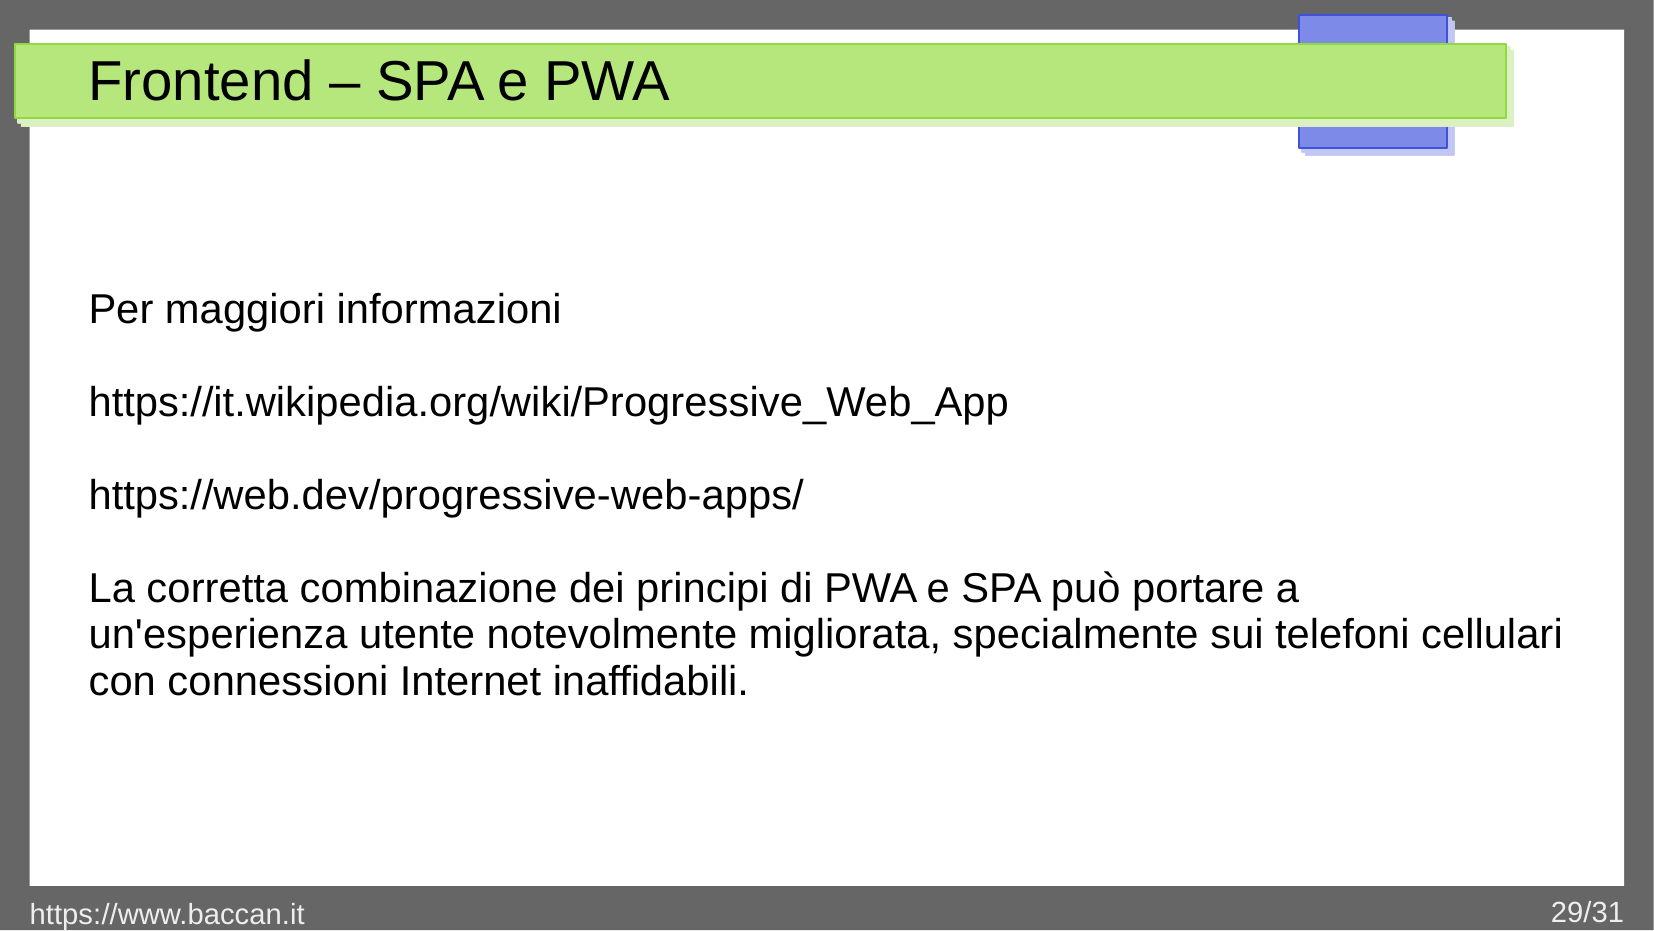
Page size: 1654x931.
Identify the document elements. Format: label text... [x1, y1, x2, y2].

text_box Per maggiori informazioni https://it.wikipedia.org/wiki/Progressive_Web_App https://web.dev/progressive-web-apps/ La corretta combinazione dei principi di PWA e SPA può portare a un'esperienza utente notevolmente migliorata, specialmente sui telefoni cellulari con connessioni Internet inaffidabili. [88, 158, 1565, 831]
title Frontend – SPA e PWA [88, 44, 1506, 119]
